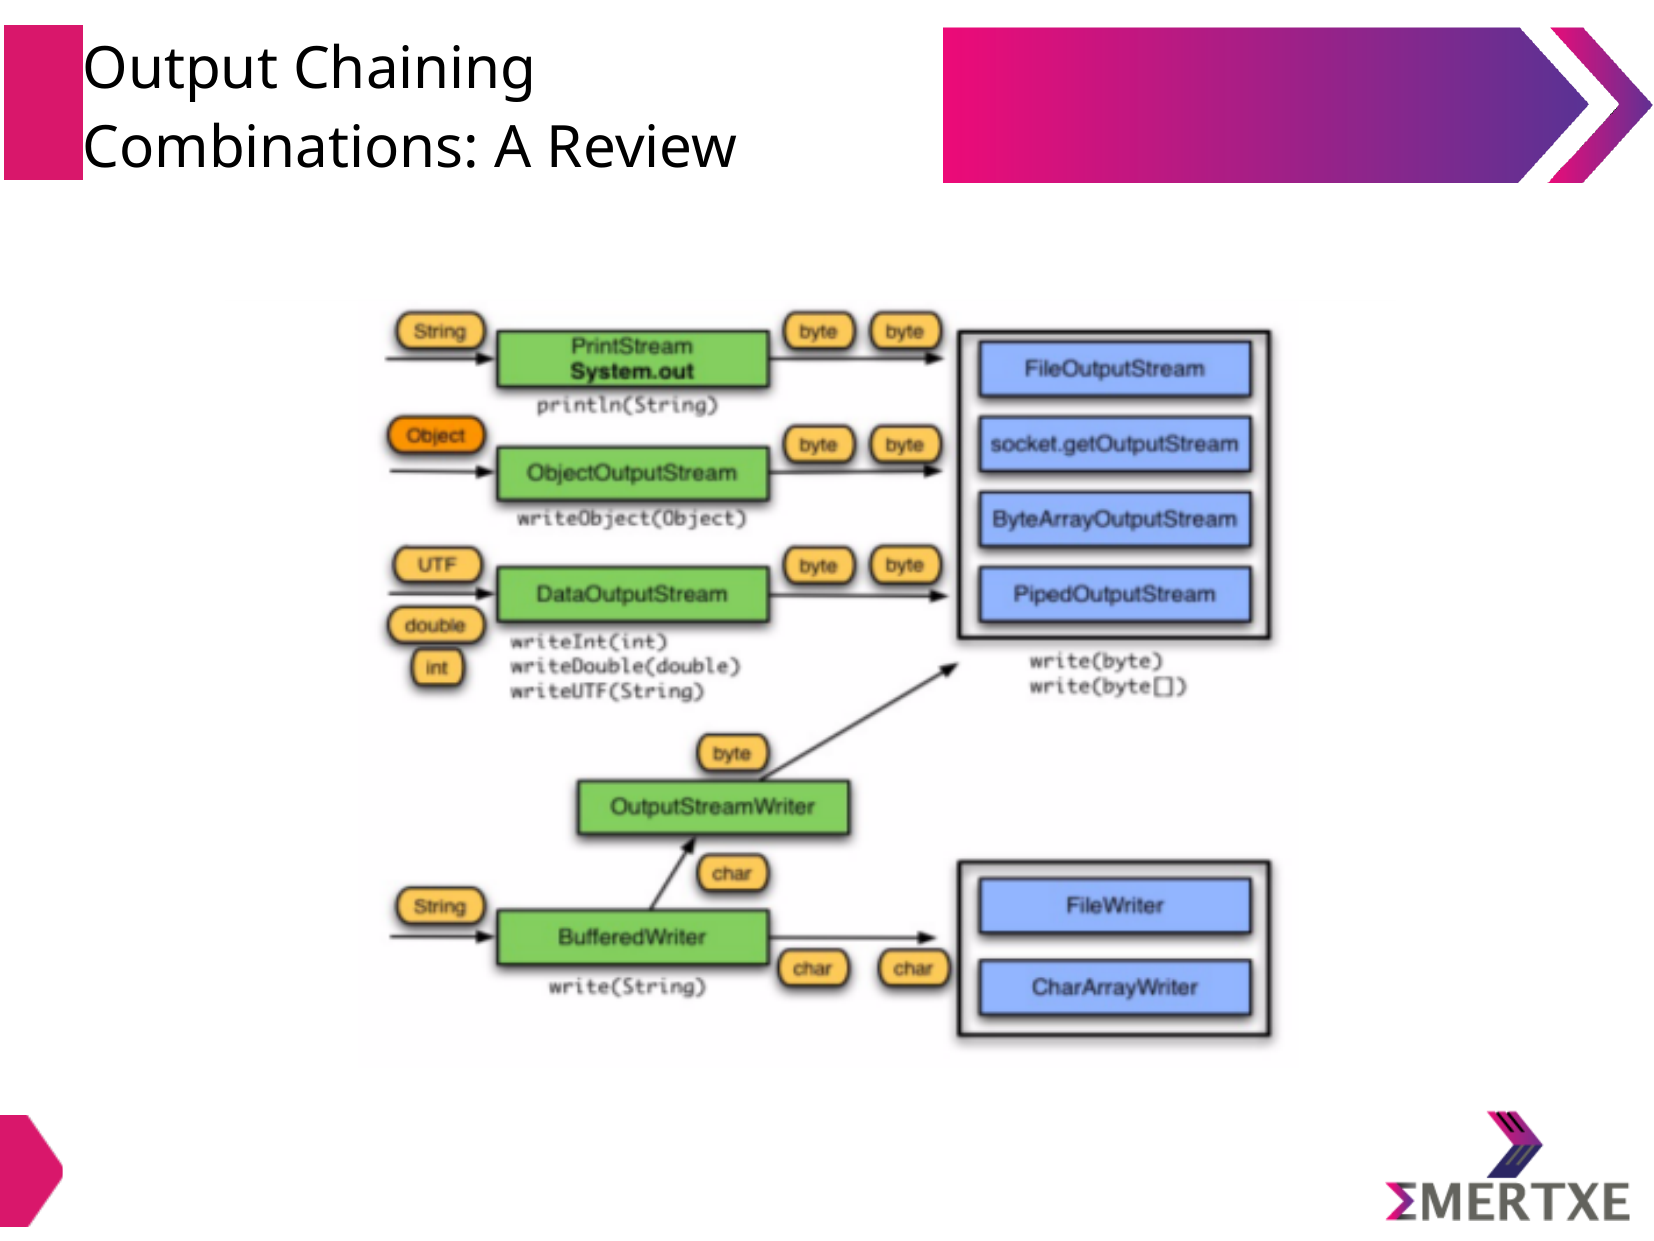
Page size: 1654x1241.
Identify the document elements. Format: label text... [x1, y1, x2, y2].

title Output Chaining Combinations: A Review [82, 2, 1571, 210]
picture [225, 299, 1396, 1081]
picture [1385, 1107, 1631, 1221]
picture [1571, 27, 1653, 183]
